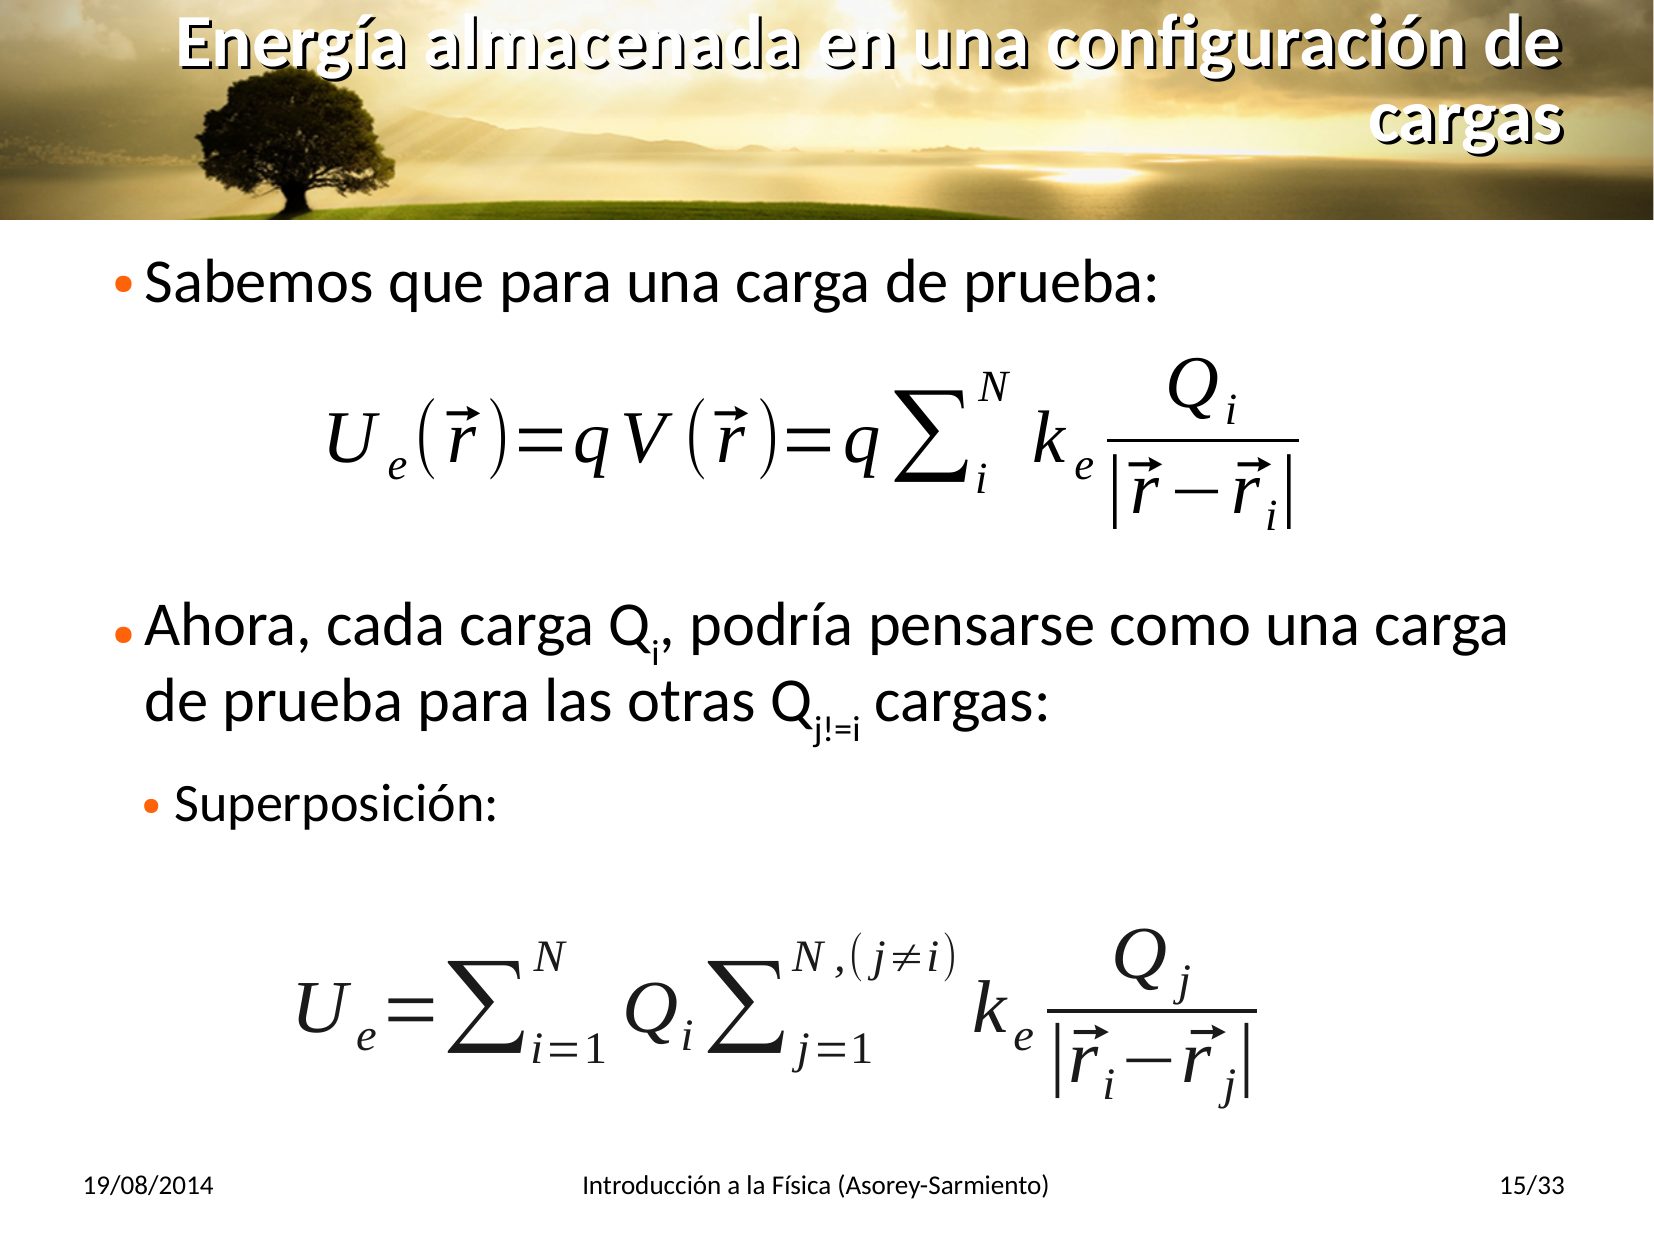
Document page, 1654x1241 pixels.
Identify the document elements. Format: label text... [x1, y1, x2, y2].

picture [0, 0, 1654, 220]
title Energía almacenada en una configuración de cargas [75, 0, 1564, 177]
chart [316, 341, 1311, 541]
chart [285, 911, 1269, 1111]
list Sabemos que para una carga de prueba: Ahora, cada carga Qi, podría pensarse como una carga de prueba para las otras Qj!=i cargas: Superposición: [82, 255, 1571, 1156]
